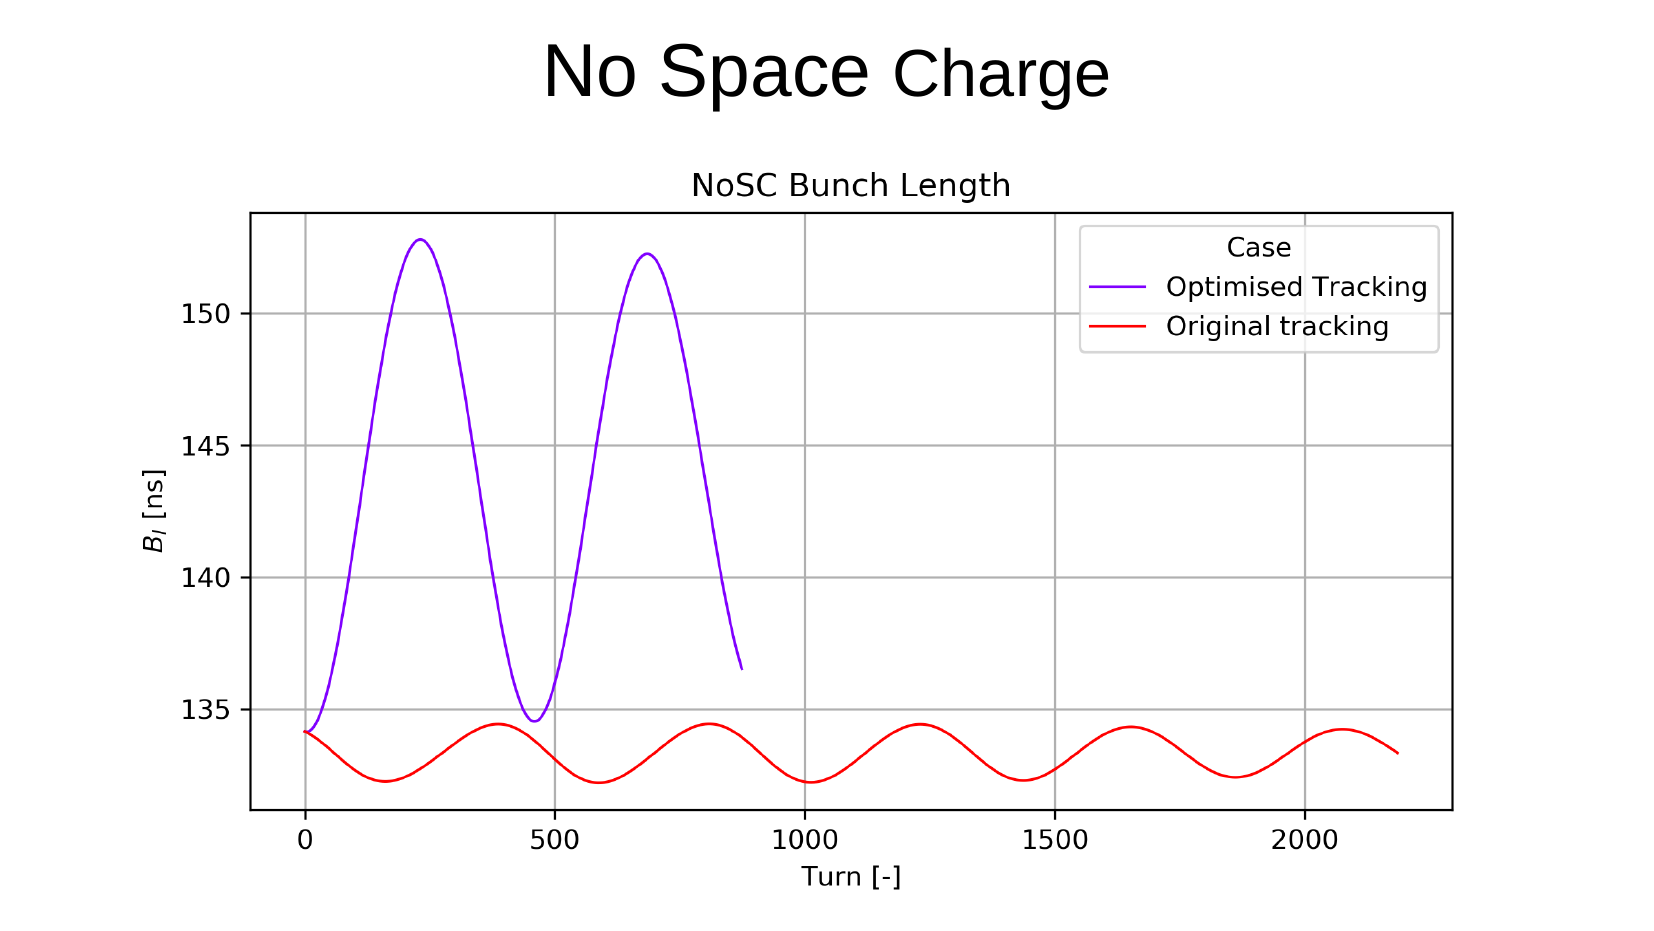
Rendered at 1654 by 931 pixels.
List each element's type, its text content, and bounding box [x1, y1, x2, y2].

title No Space Charge [82, 0, 1571, 119]
picture [56, 119, 1607, 895]
